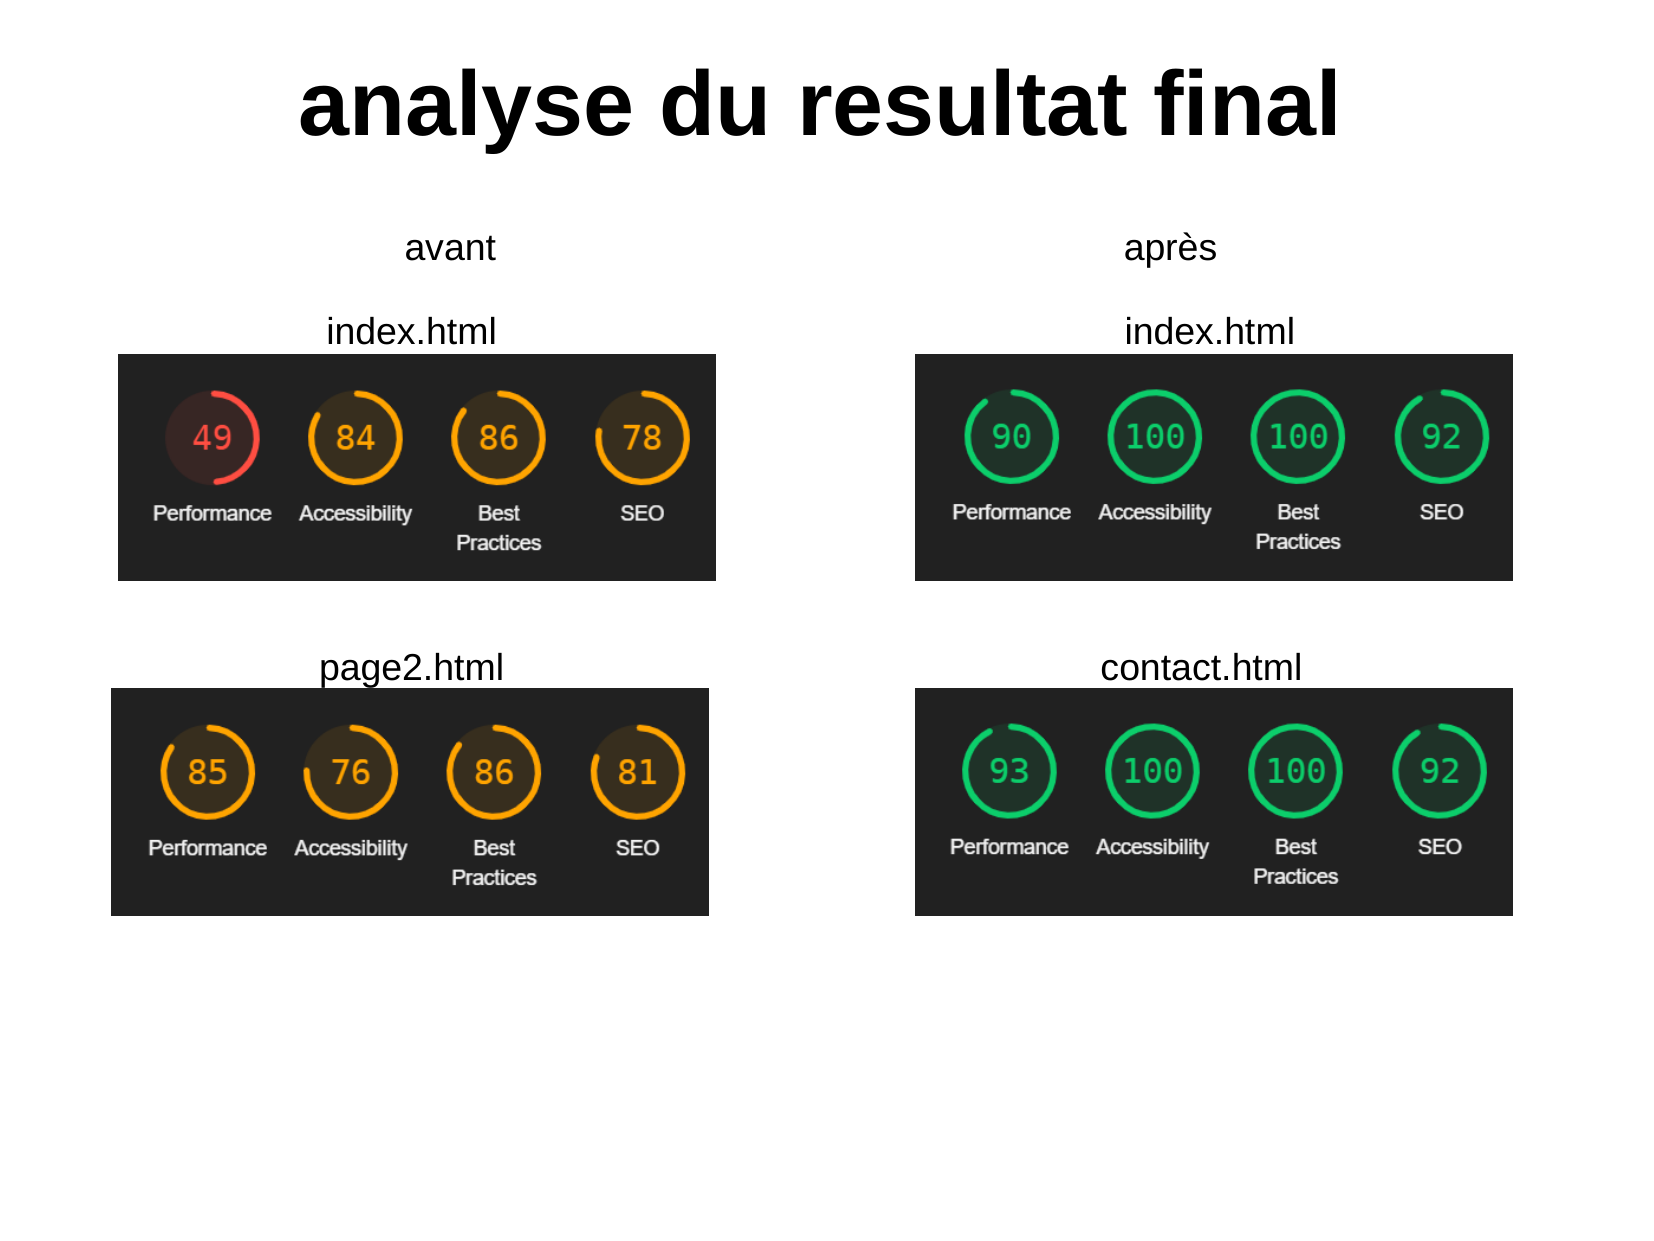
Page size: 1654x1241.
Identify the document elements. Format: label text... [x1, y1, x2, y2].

picture [118, 354, 716, 581]
text_box avant après index.html index.html page2.html contact.html [59, 177, 1565, 697]
picture [915, 688, 1513, 916]
title analyse du resultat final [76, 0, 1565, 177]
picture [111, 688, 709, 916]
picture [915, 354, 1513, 581]
